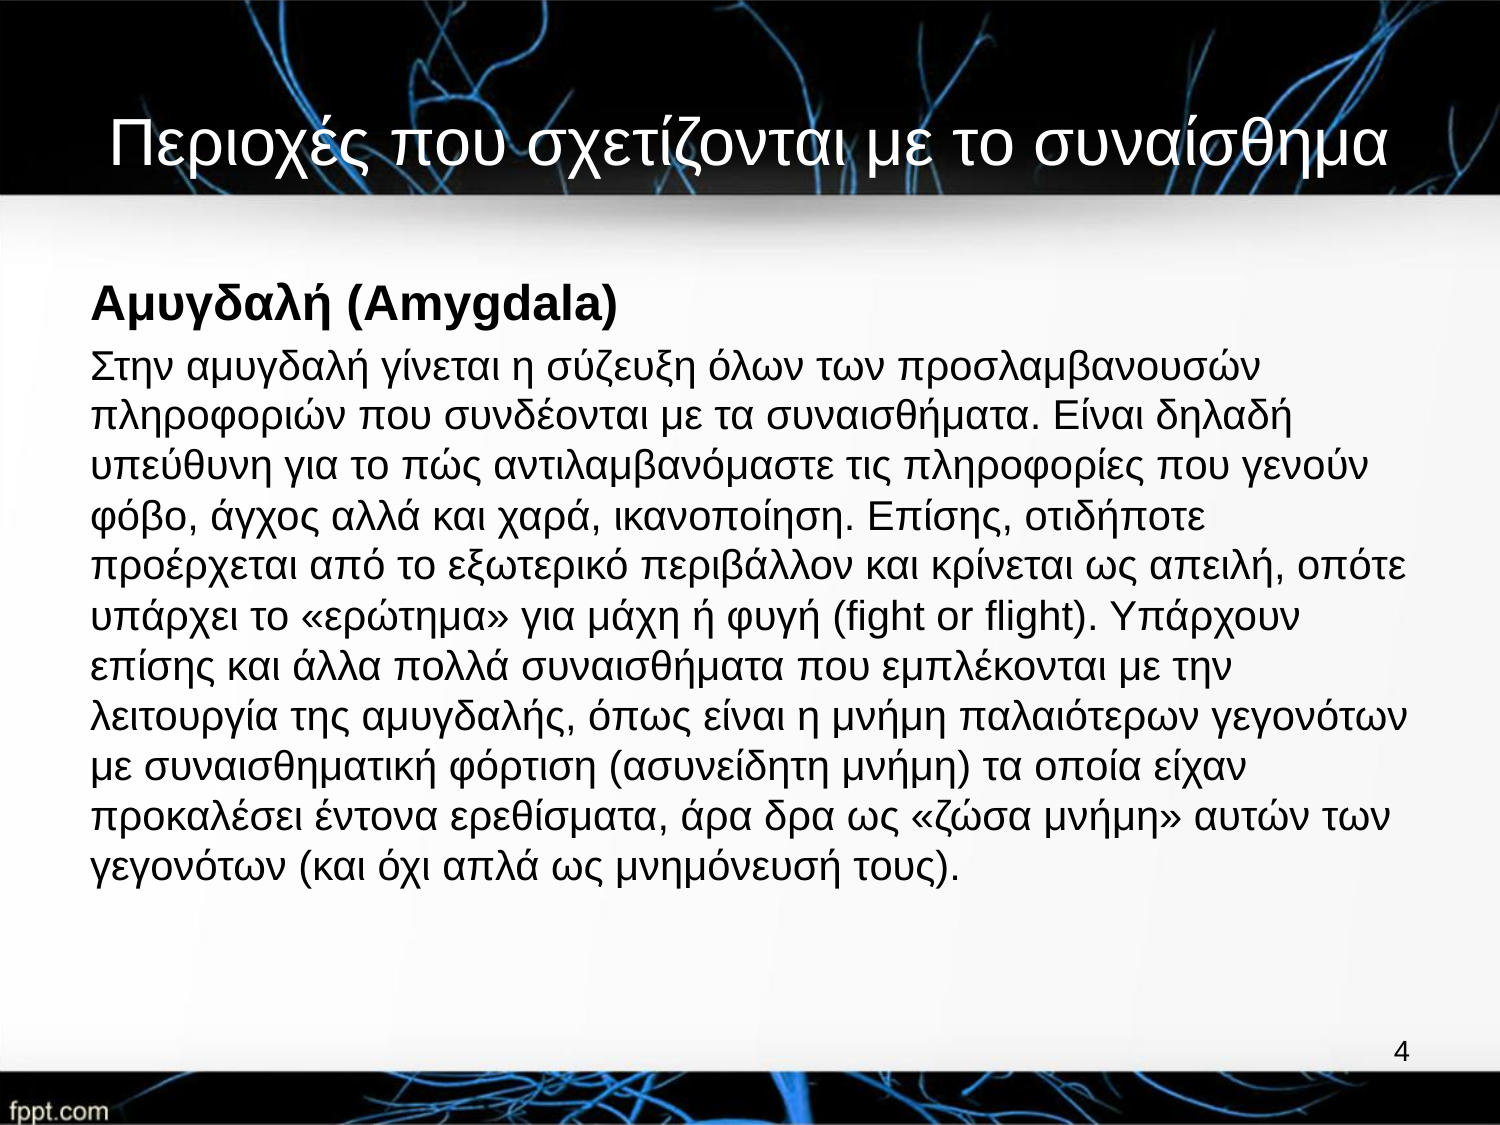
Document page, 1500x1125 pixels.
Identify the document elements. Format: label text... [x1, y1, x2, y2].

list Αμυγδαλή (Amygdala) Στην αμυγδαλή γίνεται η σύζευξη όλων των προσλαμβανουσών πληροφοριών που συνδέονται με τα συναισθήματα. Είναι δηλαδή υπεύθυνη για το πώς αντιλαμβανόμαστε τις πληροφορίες που γενούν φόβο, άγχος αλλά και χαρά, ικανοποίηση. Επίσης, οτιδήποτε προέρχεται από το εξωτερικό περιβάλλον και κρίνεται ως απειλή, οπότε υπάρχει το «ερώτημα» για μάχη ή φυγή (fight or flight). Υπάρχουν επίσης και άλλα πολλά συναισθήματα που εμπλέκονται με την λειτουργία της αμυγδαλής, όπως είναι η μνήμη παλαιότερων γεγονότων με συναισθηματική φόρτιση (ασυνείδητη μνήμη) τα οποία είχαν προκαλέσει έντονα ερεθίσματα, άρα δρα ως «ζώσα μνήμη» αυτών των γεγονότων (και όχι απλά ως μνημόνευσή τους). [75, 262, 1425, 1005]
title Περιοχές που σχετίζονται με το συναίσθημα [75, 45, 1425, 233]
picture [0, 0, 1500, 1125]
